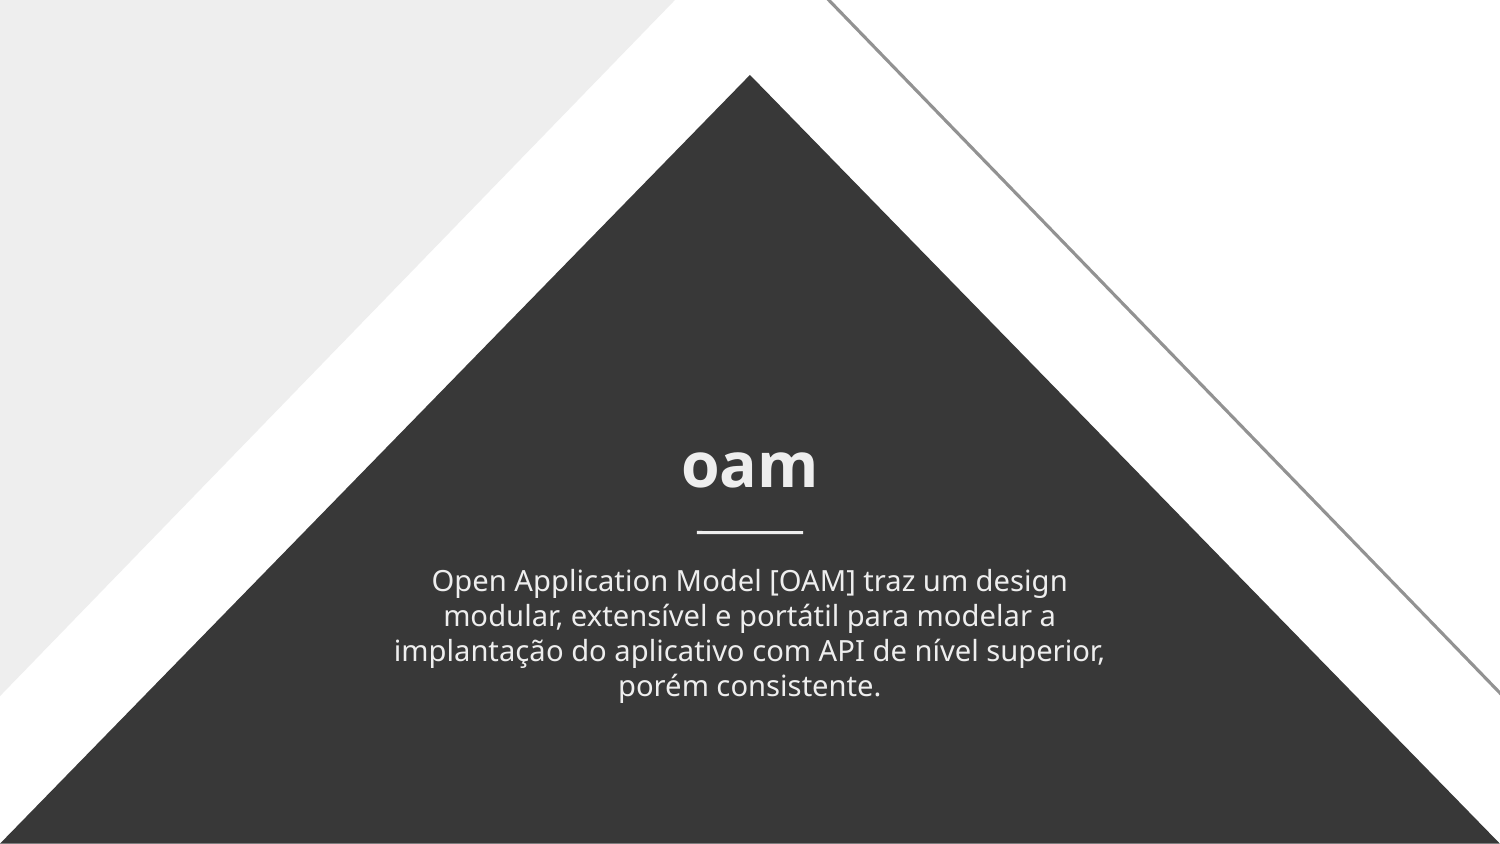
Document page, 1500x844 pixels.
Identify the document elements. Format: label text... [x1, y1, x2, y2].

subtitle Open Application Model [OAM] traz um design modular, extensível e portátil para modelar a implantação do aplicativo com API de nível superior, porém consistente. [363, 546, 1136, 679]
title oam [277, 405, 1223, 520]
